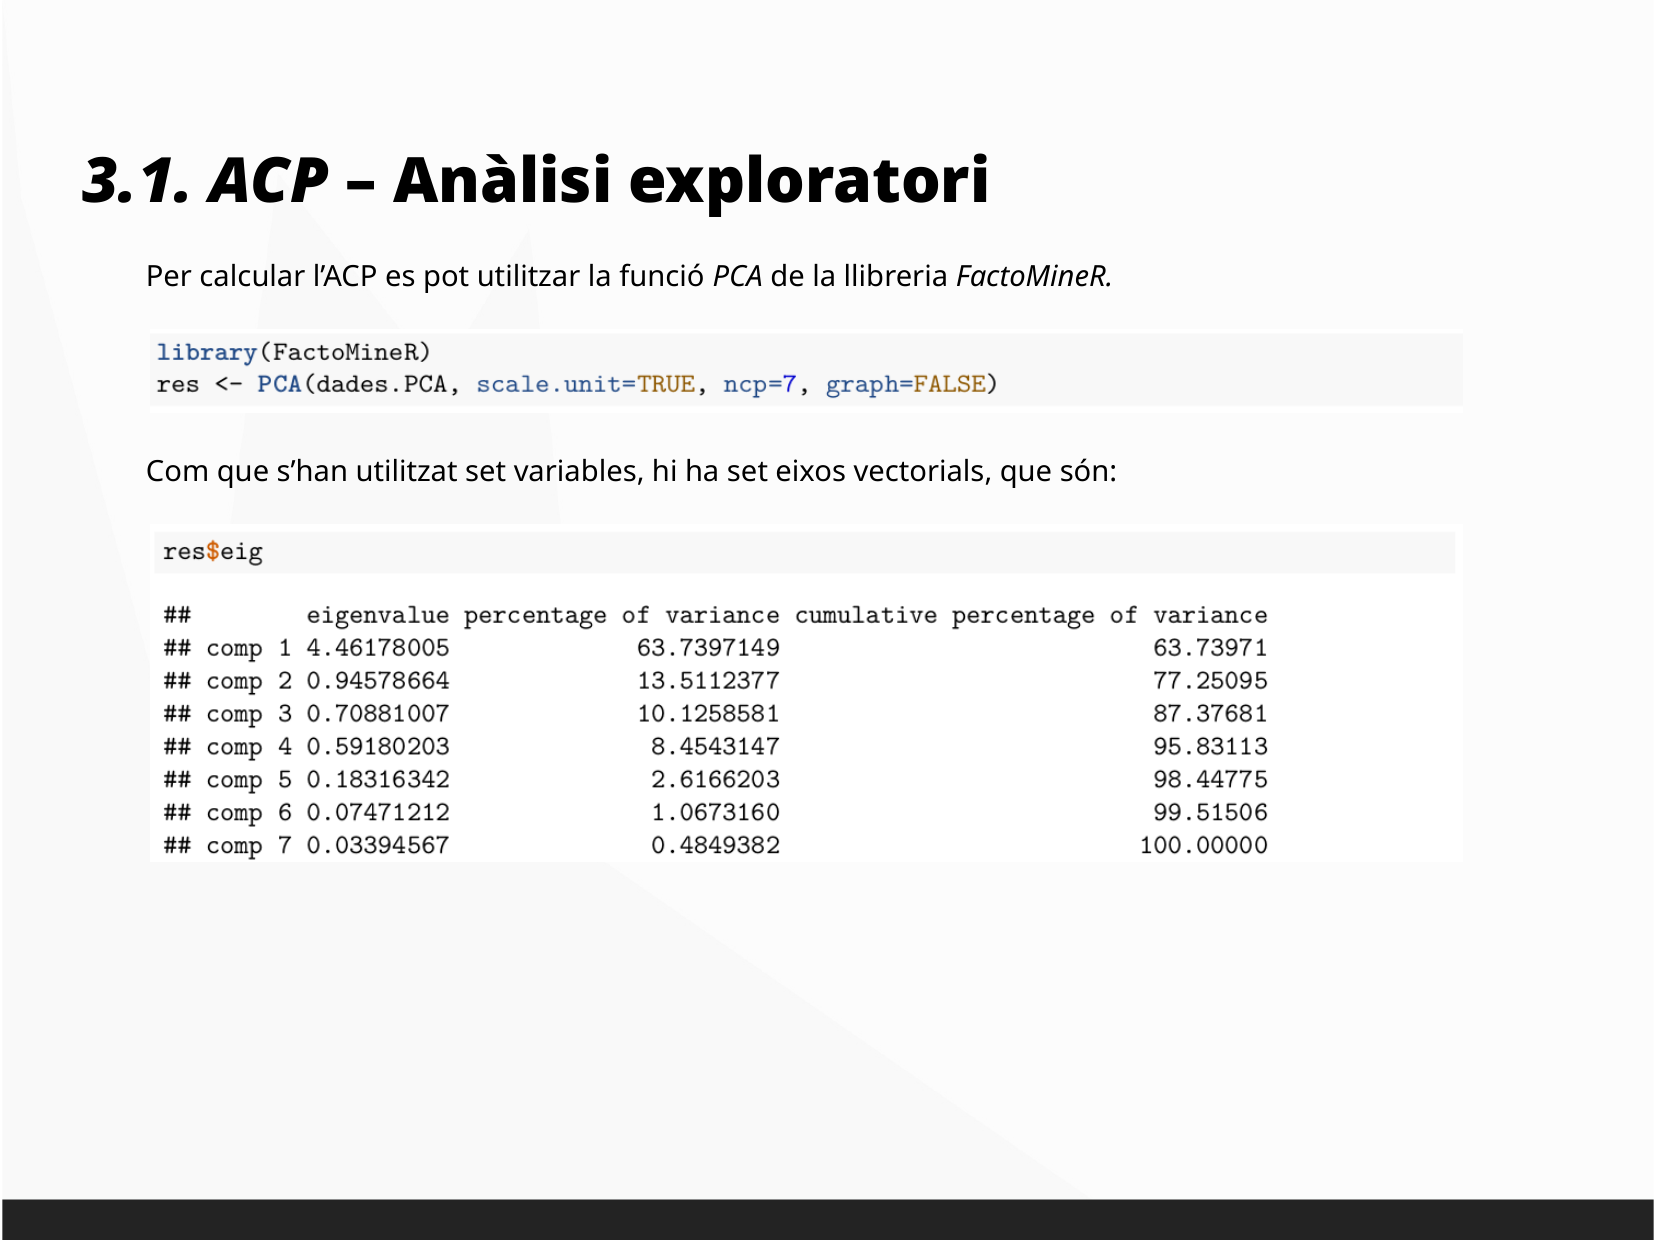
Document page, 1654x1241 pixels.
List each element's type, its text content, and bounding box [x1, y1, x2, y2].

title 3.1. ACP – Anàlisi exploratori [82, 132, 1571, 226]
list Com que s’han utilitzat set variables, hi ha set eixos vectorials, que són: [75, 450, 1564, 612]
list Per calcular l’ACP es pot utilitzar la funció PCA de la llibreria FactoMineR. [75, 255, 1564, 418]
picture [2, 0, 1654, 1241]
